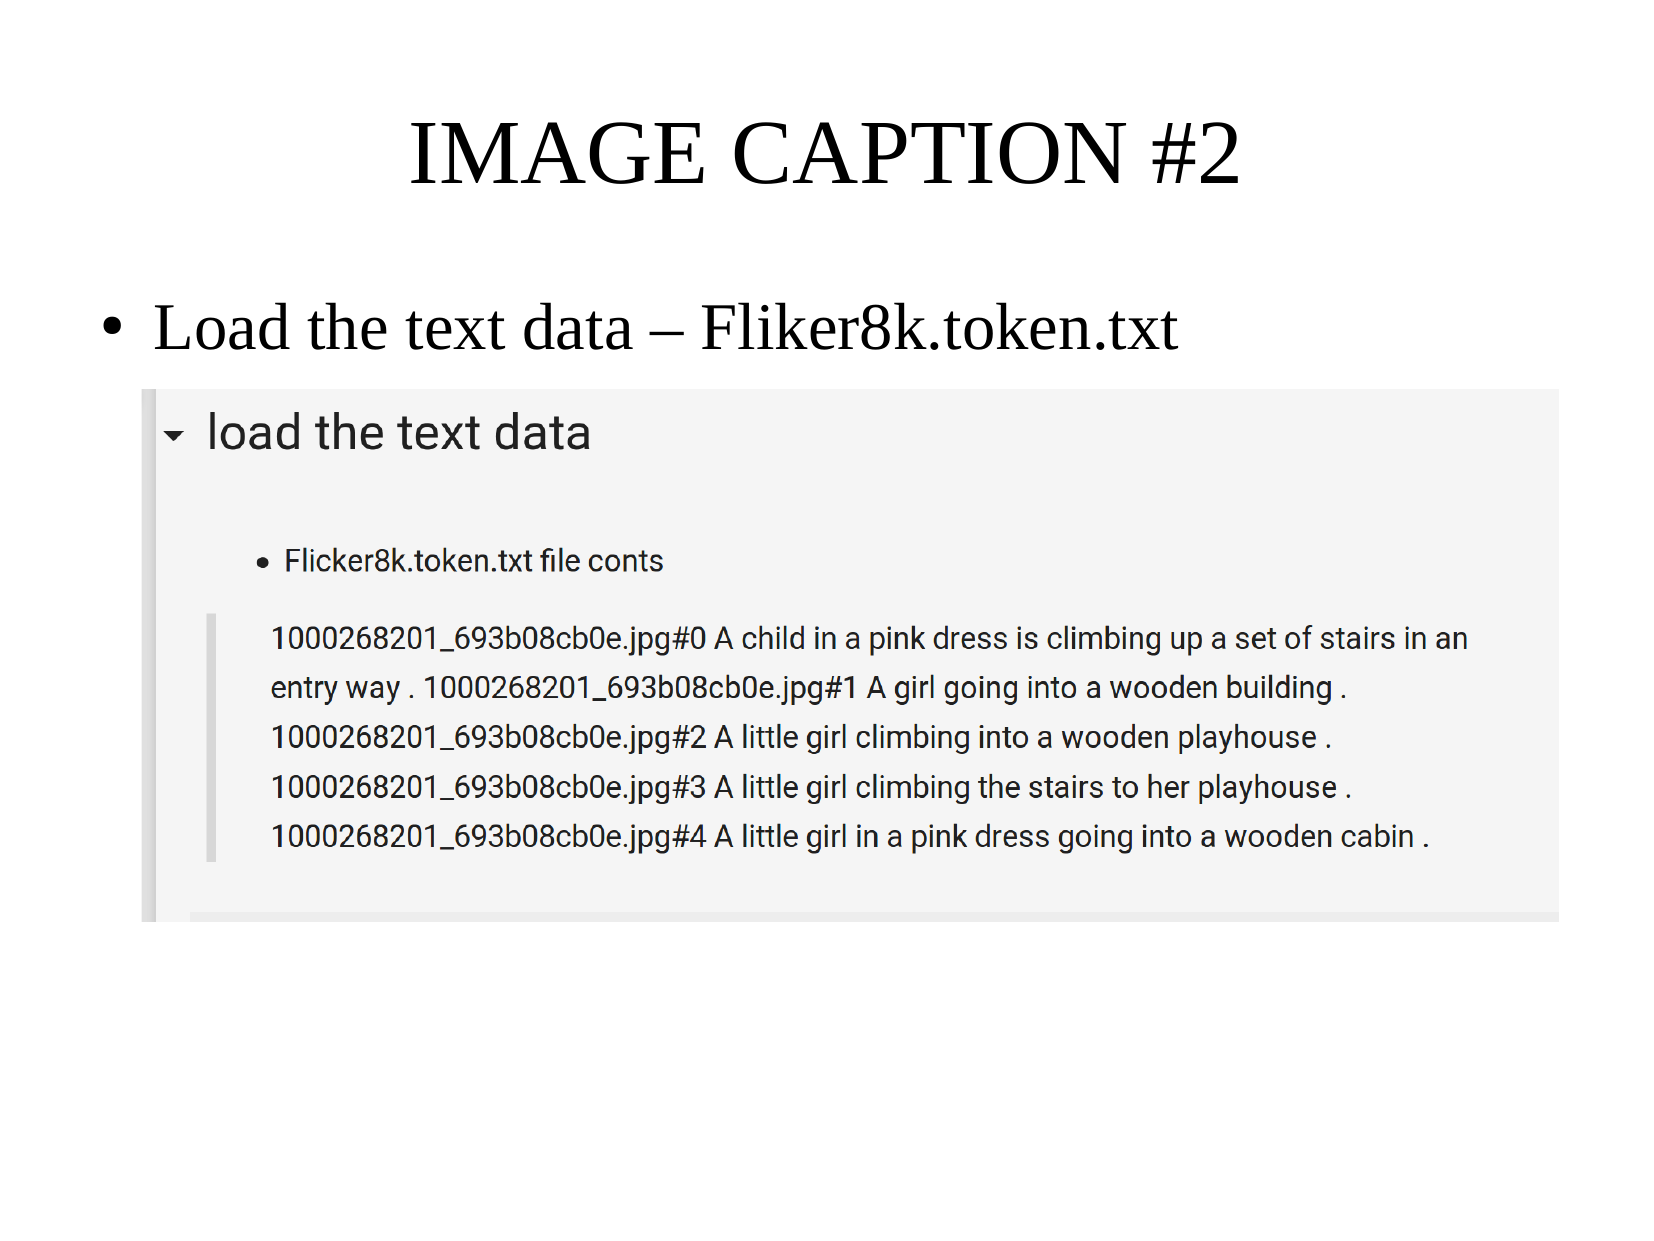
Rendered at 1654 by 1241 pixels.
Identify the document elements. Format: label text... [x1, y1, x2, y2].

list Load the text data – Fliker8k.token.txt [82, 290, 1571, 1010]
title IMAGE CAPTION #2 [82, 49, 1571, 257]
picture [141, 389, 1559, 922]
